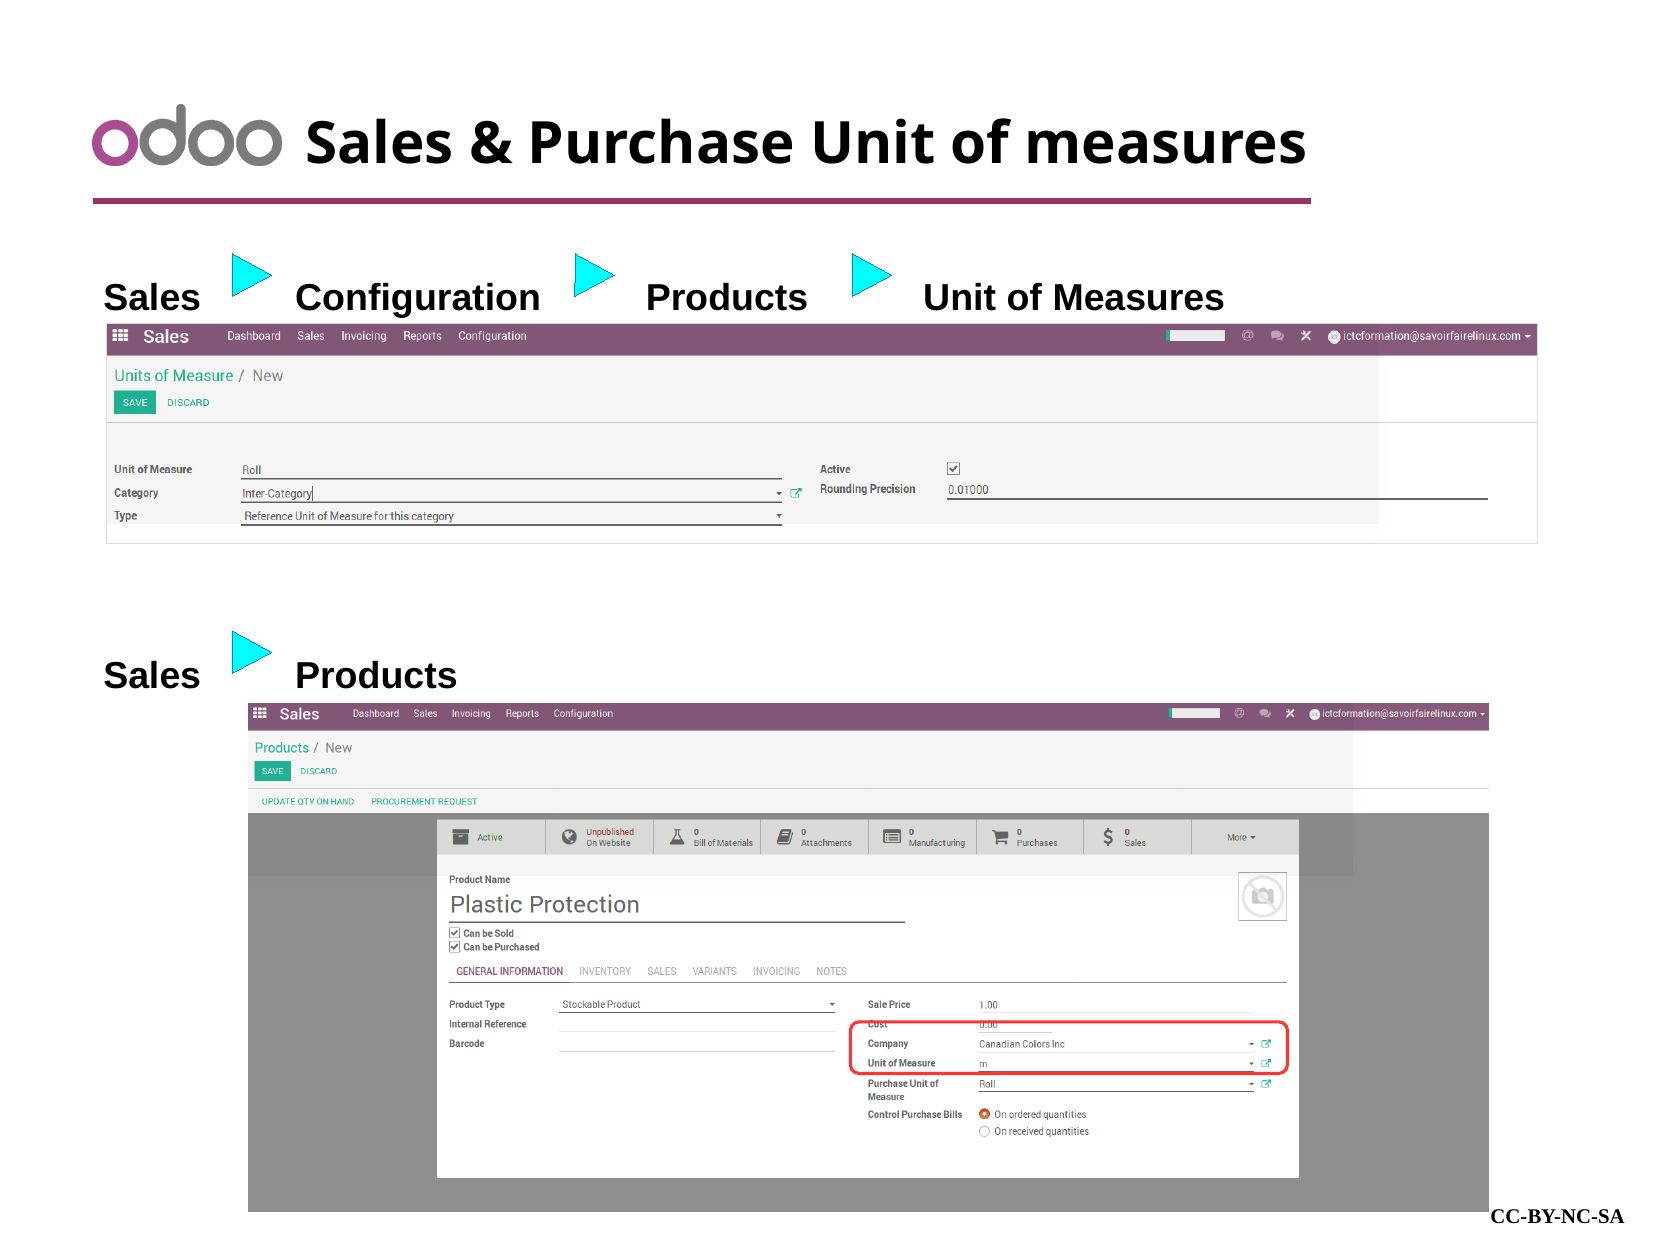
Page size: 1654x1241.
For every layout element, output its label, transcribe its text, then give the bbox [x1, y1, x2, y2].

text_box [574, 253, 615, 297]
text_box [232, 253, 272, 297]
picture [106, 323, 1538, 544]
text_box [232, 631, 272, 674]
picture [92, 104, 282, 166]
picture [248, 703, 1489, 1212]
text_box [850, 1021, 1288, 1074]
title Sales & Purchase Unit of measures [305, 37, 1568, 245]
text_box [852, 253, 892, 297]
text_box Sales Configuration Products Unit of Measures Sales Products [53, 248, 1495, 1241]
